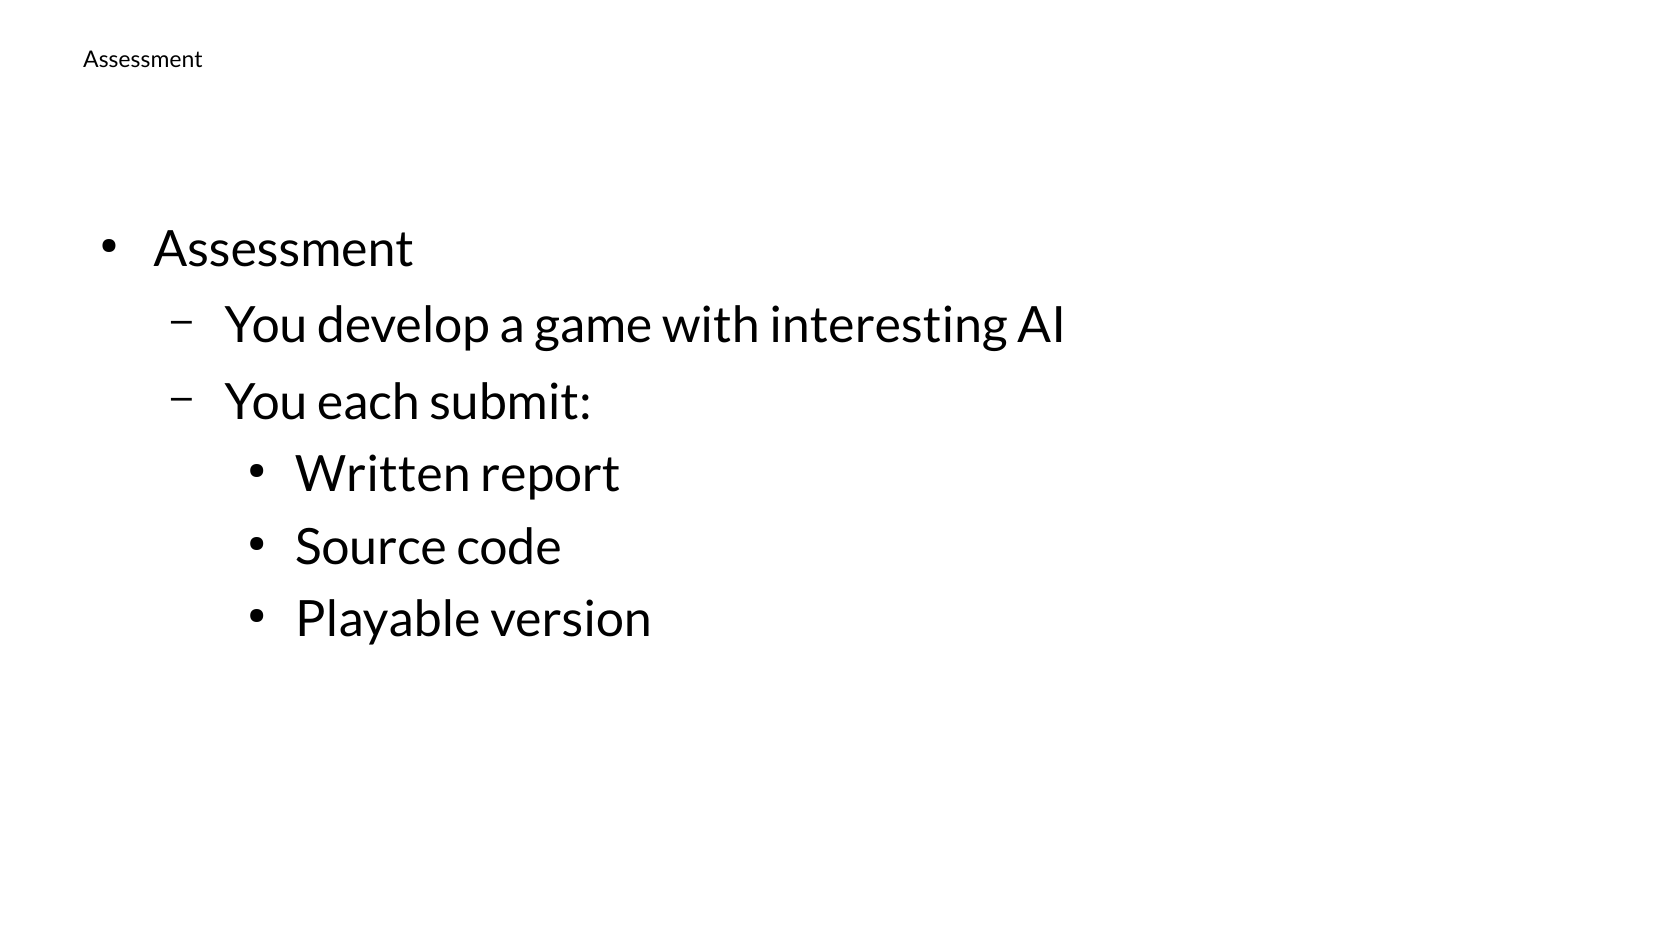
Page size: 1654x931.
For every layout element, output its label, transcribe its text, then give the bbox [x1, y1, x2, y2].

title Assessment [83, 0, 1571, 119]
list Assessment You develop a game with interesting AI You each submit: Written report Source code Playable version [82, 217, 1571, 839]
